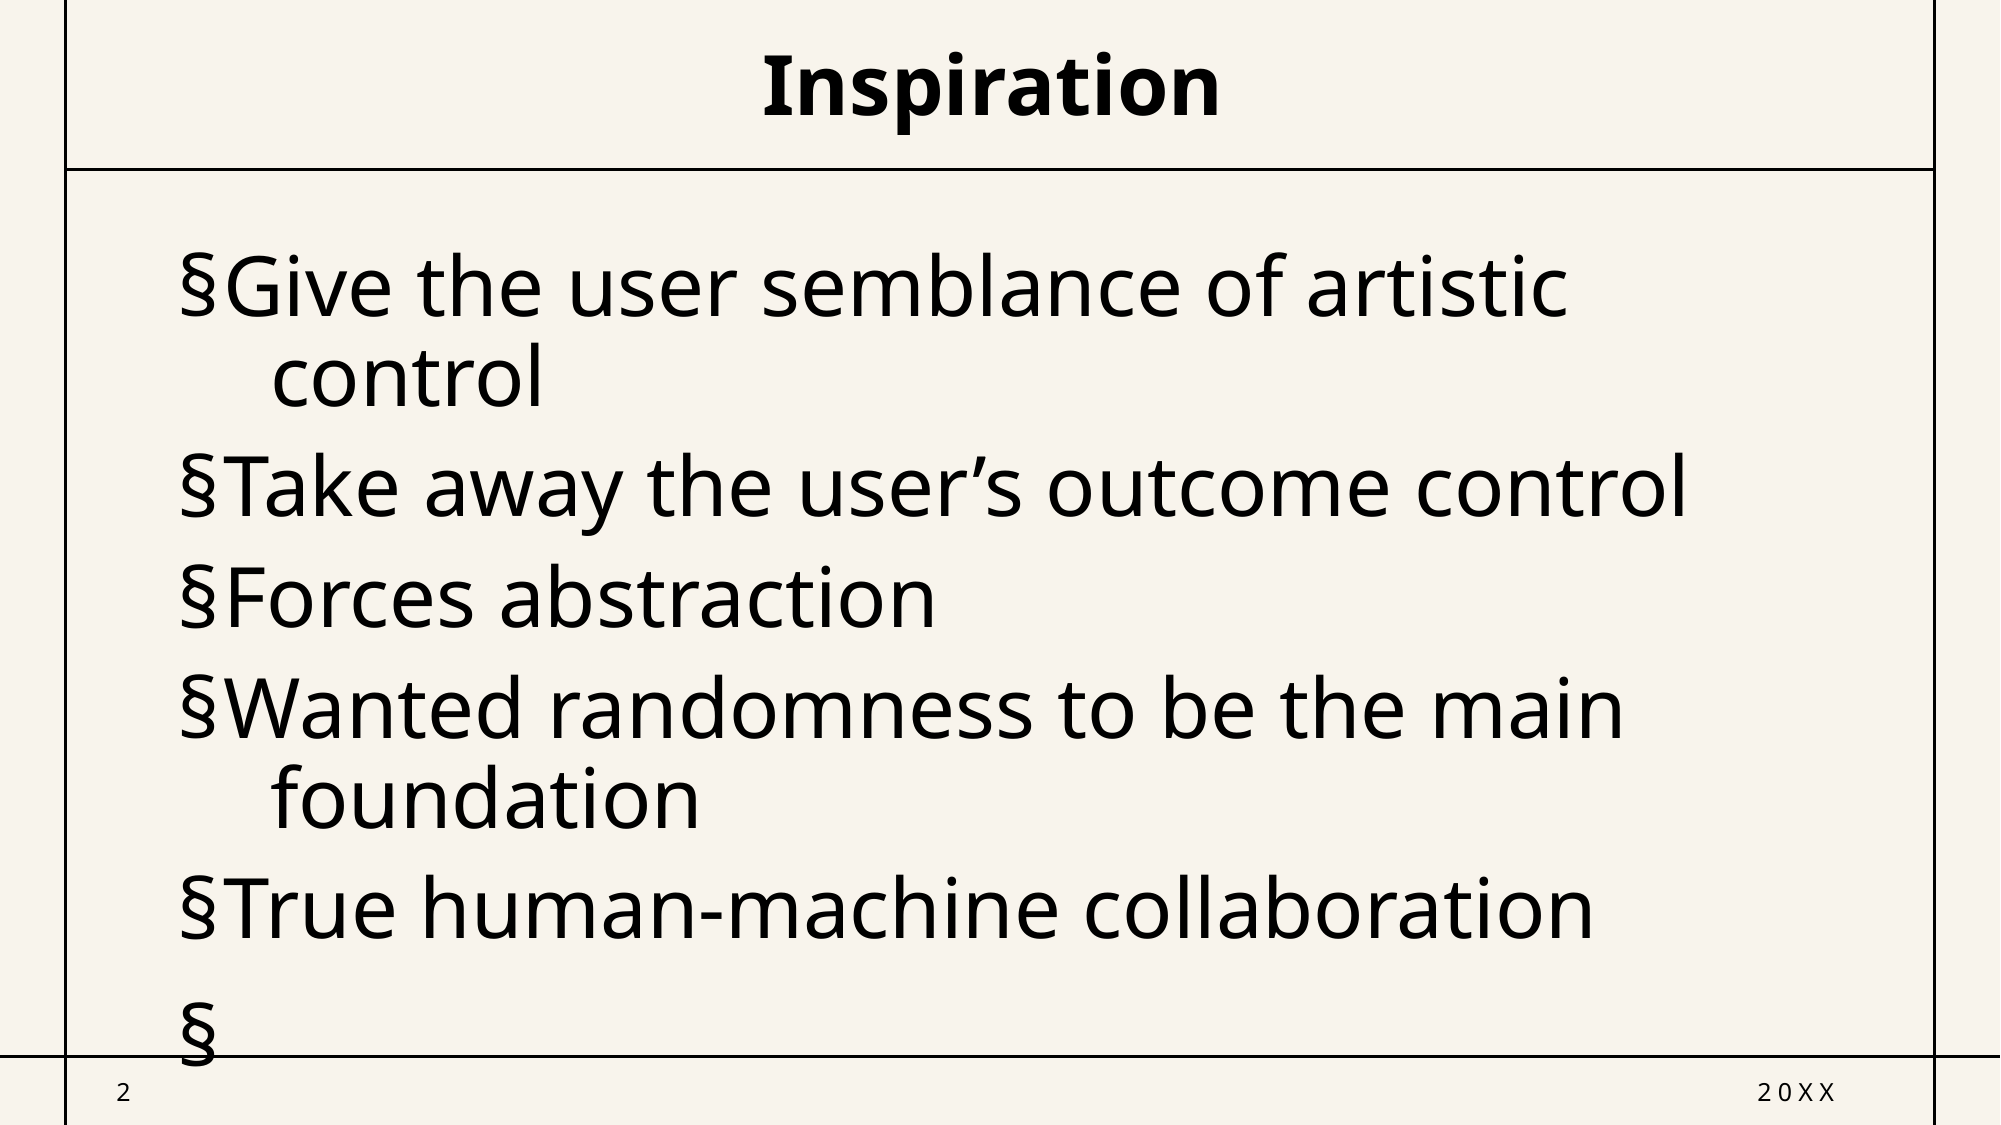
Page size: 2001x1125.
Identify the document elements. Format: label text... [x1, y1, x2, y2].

title Inspiration [334, 8, 1674, 168]
text_box [101, 1069, 258, 1115]
list Give the user semblance of artistic control Take away the user’s outcome control Forces abstraction Wanted randomness to be the main foundation True human-machine collaboration [161, 236, 1850, 986]
text_box 20XX [1742, 1069, 1899, 1115]
